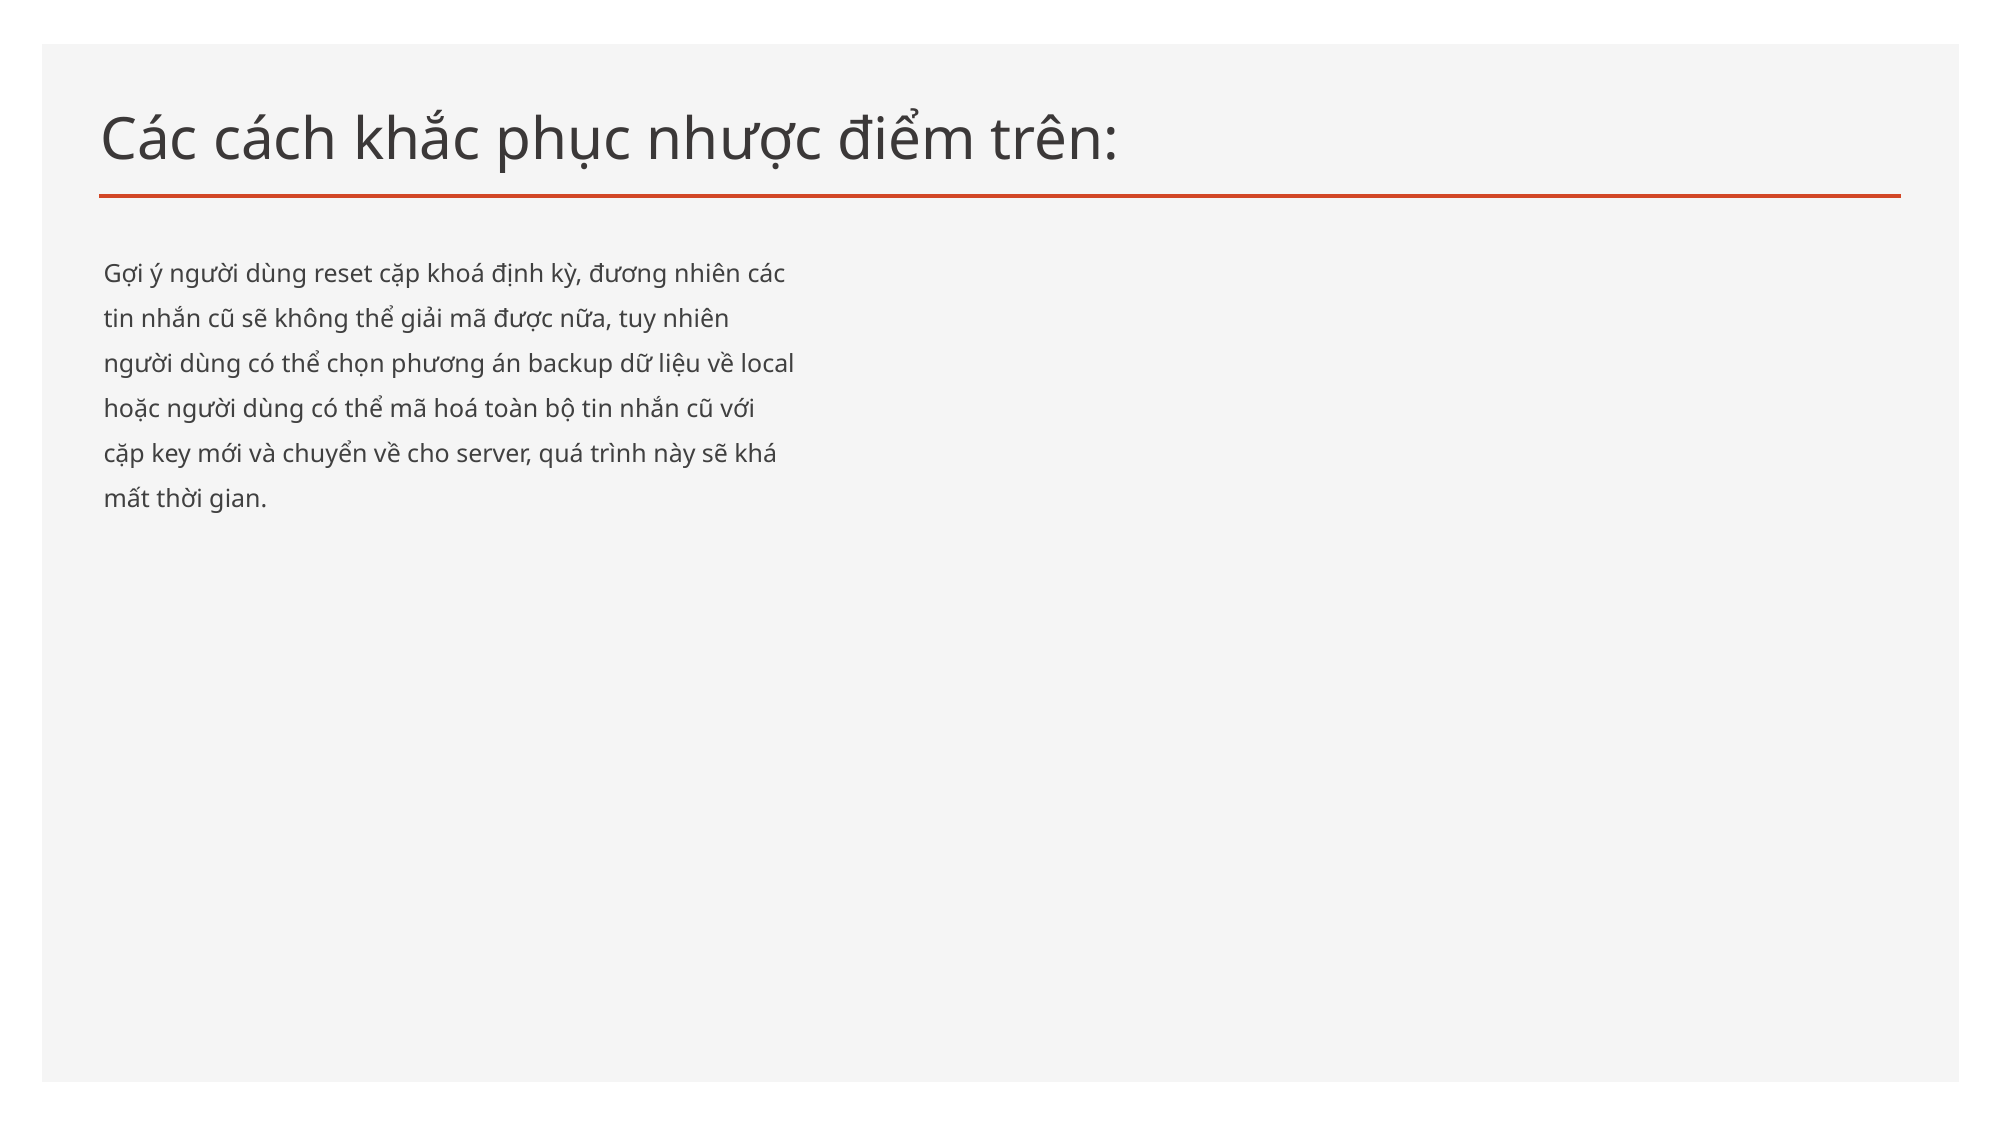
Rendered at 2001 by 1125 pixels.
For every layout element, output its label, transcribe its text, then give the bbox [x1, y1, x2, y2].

title Các cách khắc phục nhược điểm trên: [85, 73, 1214, 179]
list Gợi ý người dùng reset cặp khoá định kỳ, đương nhiên các tin nhắn cũ sẽ không thể giải mã được nữa, tuy nhiên người dùng có thể chọn phương án backup dữ liệu về local hoặc người dùng có thể mã hoá toàn bộ tin nhắn cũ với cặp key mới và chuyển về cho server, quá trình này sẽ khá mất thời gian. [88, 235, 814, 889]
